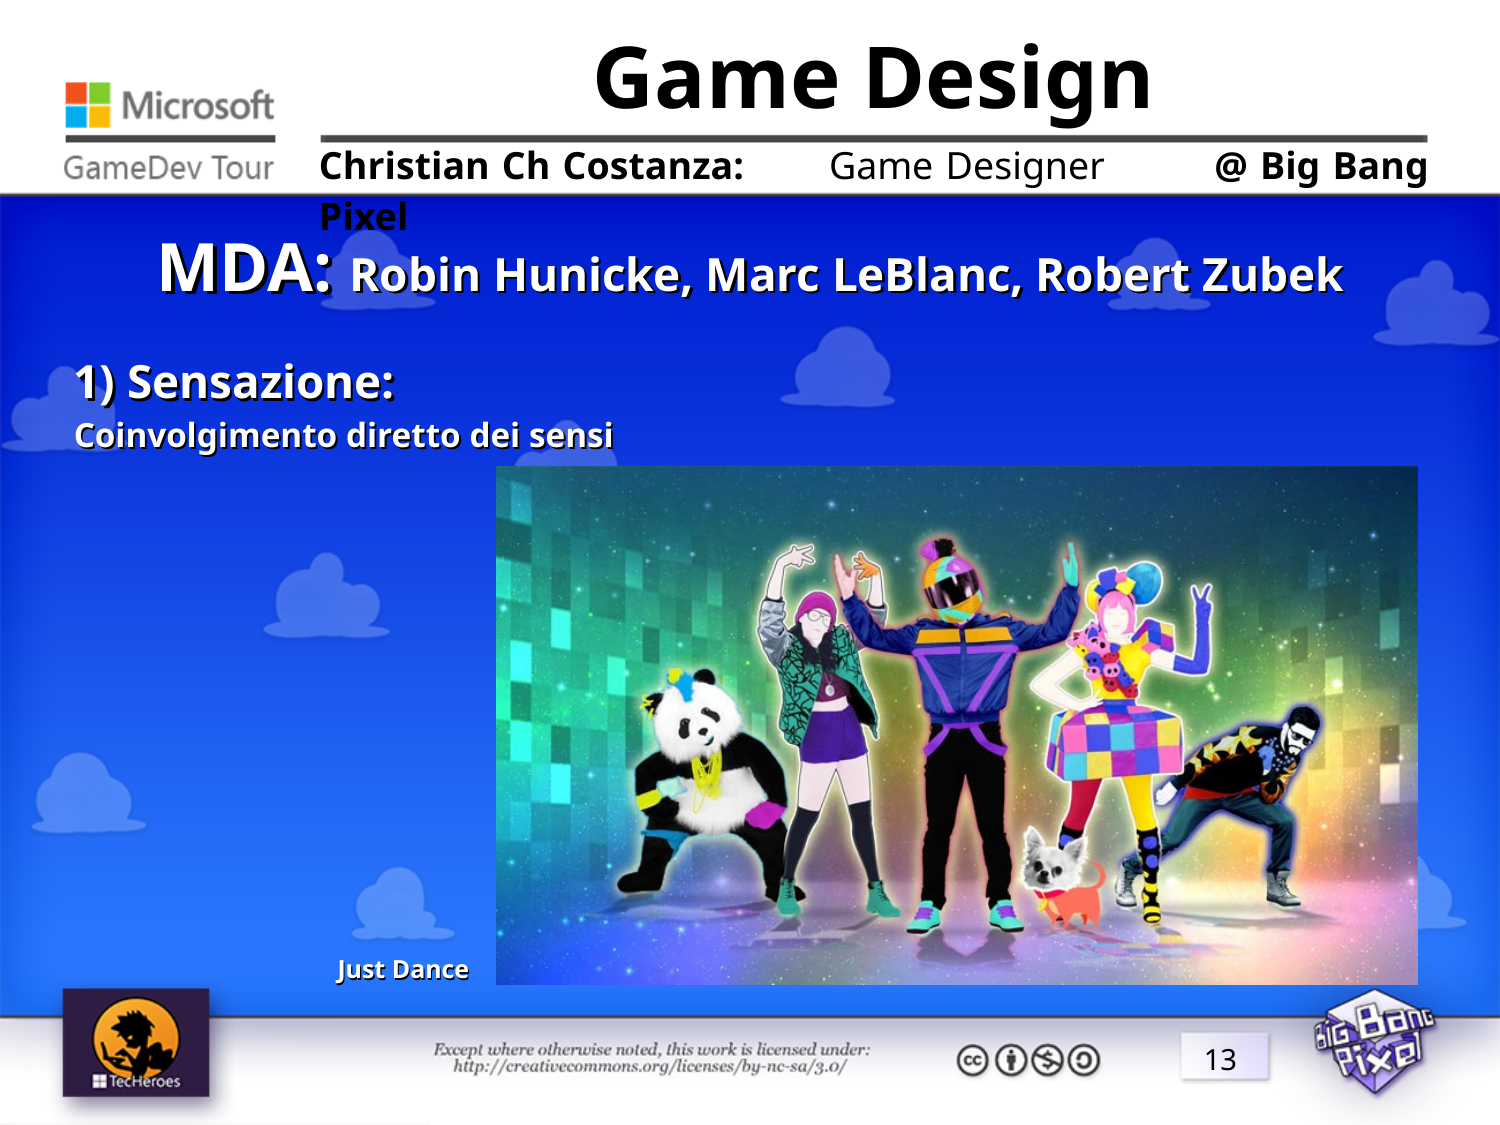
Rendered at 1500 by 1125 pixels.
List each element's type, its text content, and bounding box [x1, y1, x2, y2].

picture [0, 0, 1500, 1125]
text_box Game Design [319, 9, 1430, 142]
text_box MDA: Robin Hunicke, Marc LeBlanc, Robert Zubek [35, 212, 1465, 985]
text_box <numero> [1110, 1033, 1252, 1117]
text_box 1) Sensazione: Coinvolgimento diretto dei sensi [59, 342, 792, 985]
text_box Christian Ch Costanza: Game Designer @ Big Bang Pixel [318, 124, 1430, 212]
text_box Just Dance [64, 944, 485, 999]
